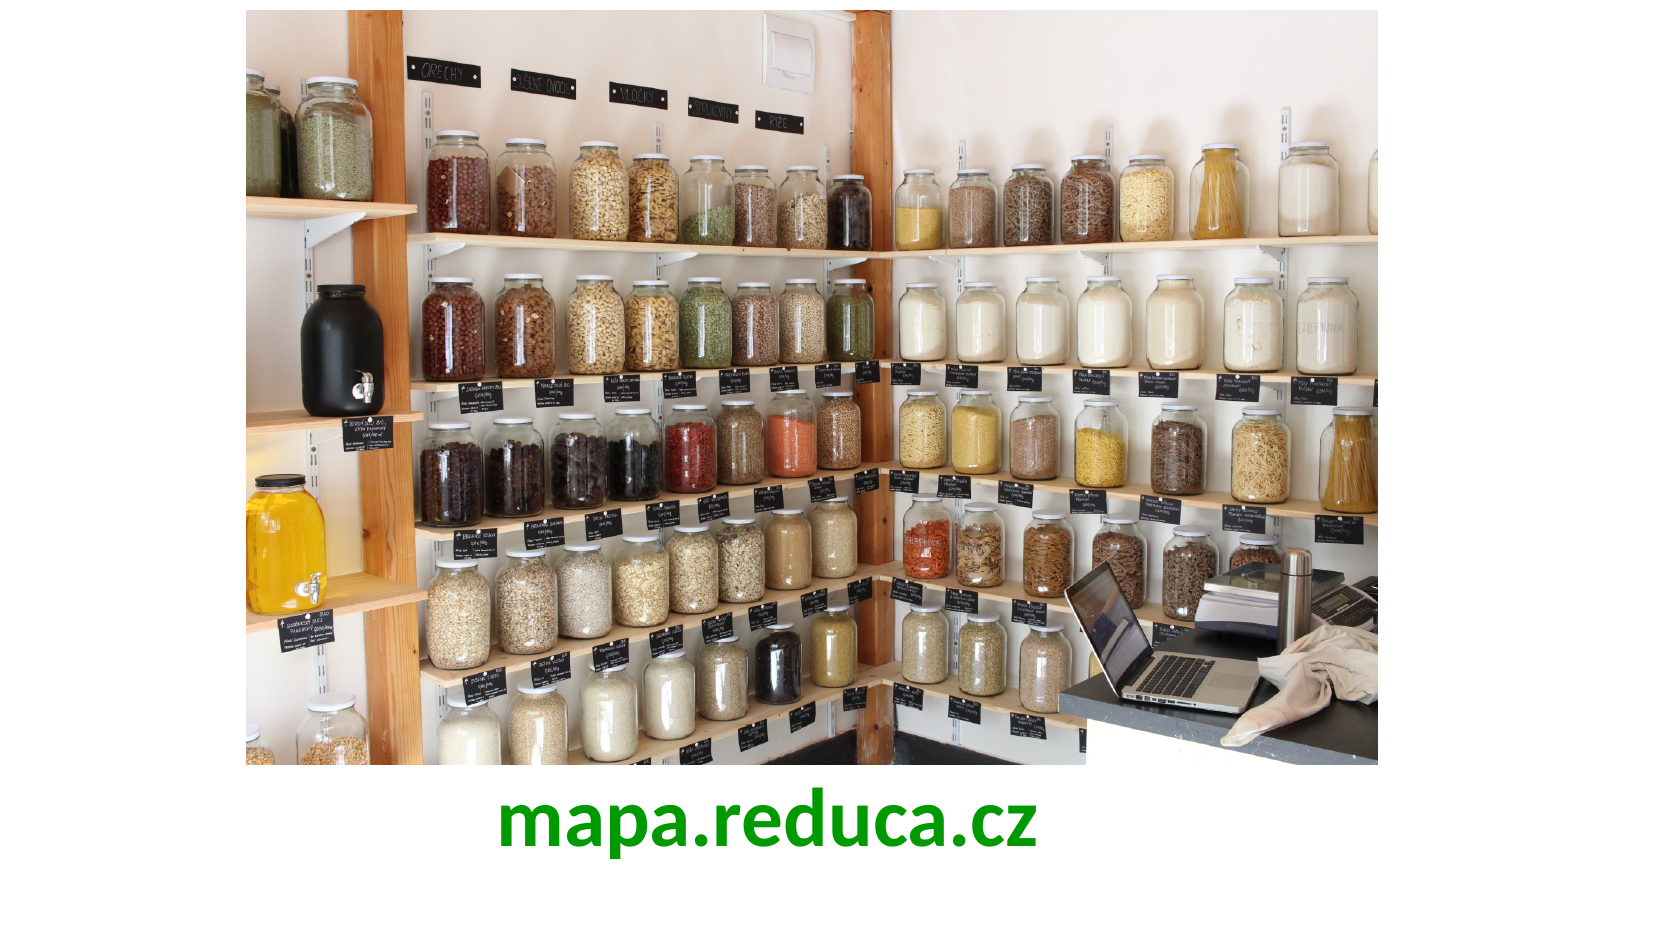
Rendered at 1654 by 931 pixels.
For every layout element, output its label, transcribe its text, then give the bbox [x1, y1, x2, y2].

picture [246, 10, 1378, 766]
text_box mapa.reduca.cz [481, 776, 1202, 891]
